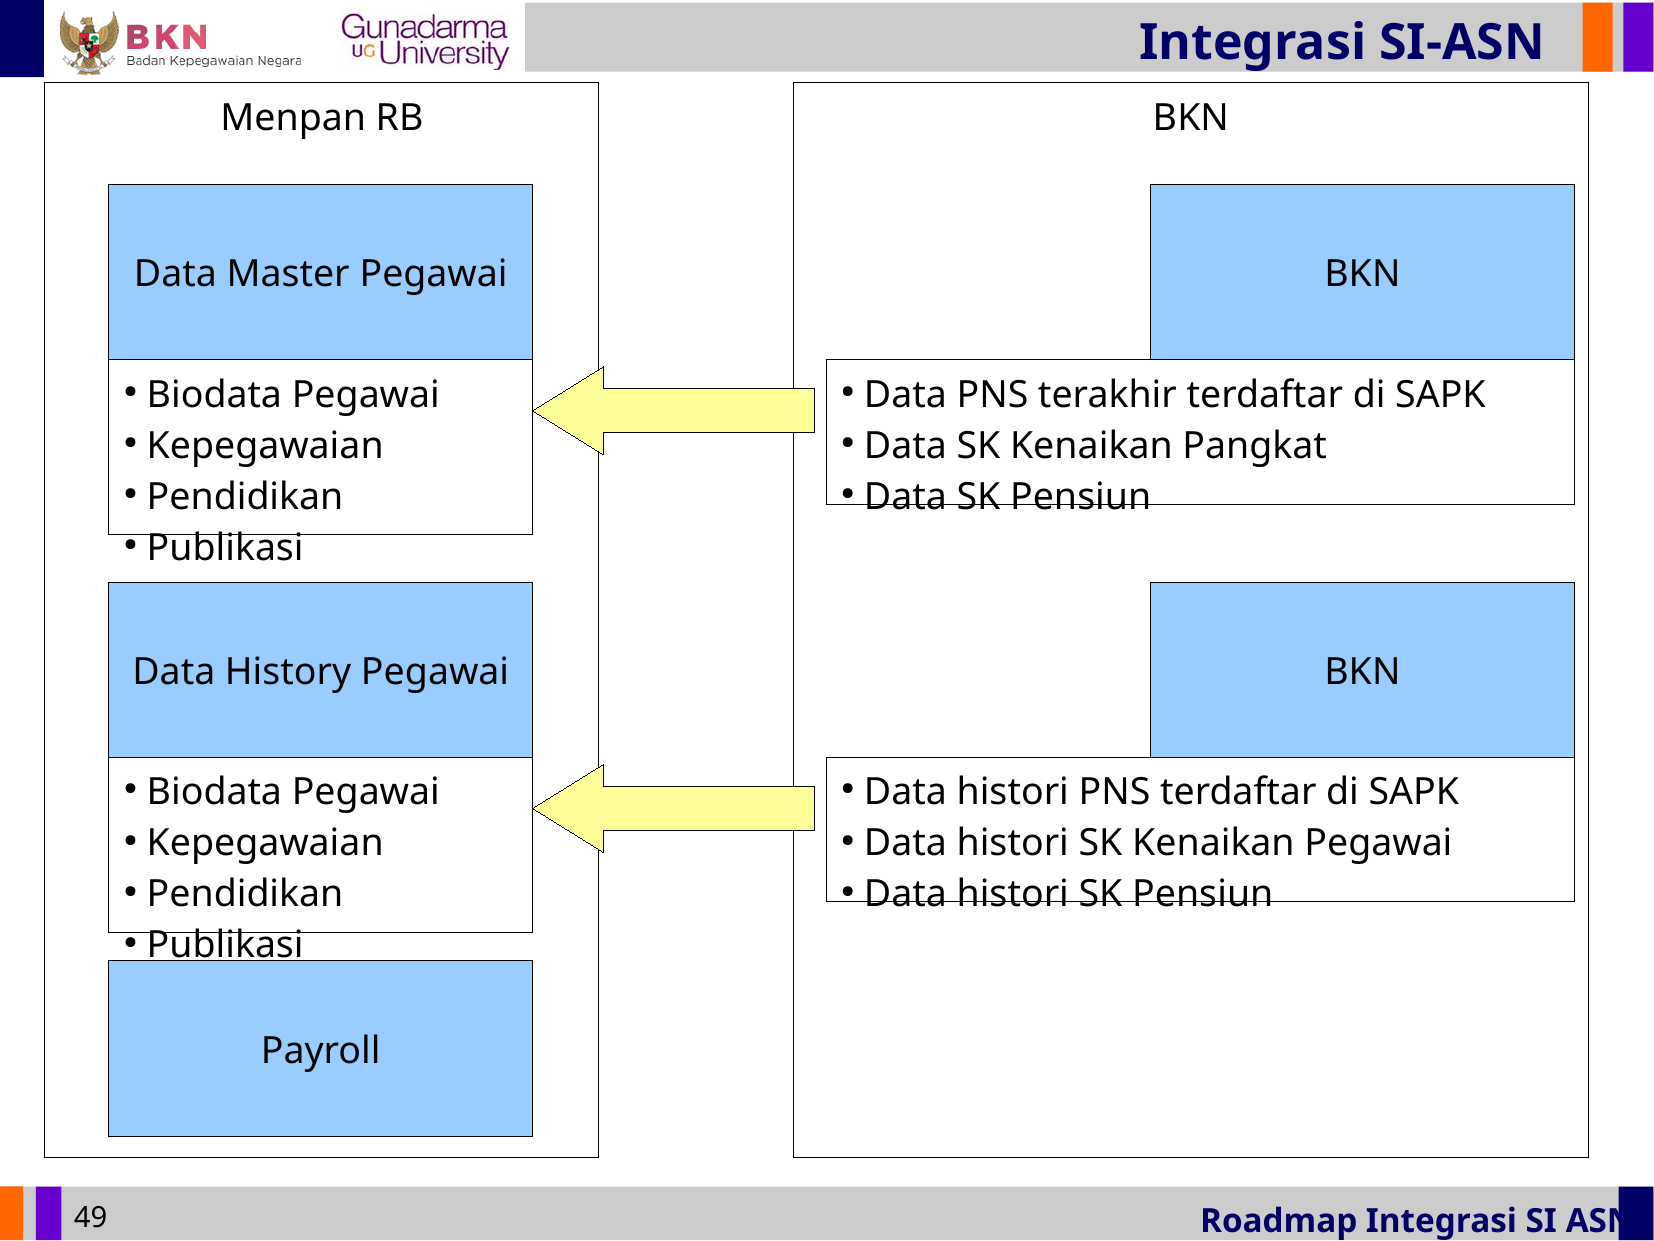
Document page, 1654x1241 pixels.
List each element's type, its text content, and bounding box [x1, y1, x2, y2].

text_box Data histori PNS terdaftar di SAPK Data histori SK Kenaikan Pegawai Data histori SK Pensiun [826, 757, 1575, 902]
text_box Payroll [108, 960, 533, 1137]
text_box Data History Pegawai [108, 582, 533, 757]
text_box BKN [793, 82, 1589, 1158]
text_box BKN [1150, 184, 1575, 360]
picture [60, 11, 301, 75]
picture [340, 0, 510, 70]
text_box Data Master Pegawai [108, 184, 533, 359]
text_box Menpan RB [198, 939, 210, 955]
text_box [532, 366, 815, 455]
text_box BKN [1150, 582, 1575, 758]
text_box Biodata Pegawai Kepegawaian Pendidikan Publikasi [108, 359, 533, 535]
text_box Menpan RB [198, 542, 210, 558]
text_box [532, 764, 815, 853]
text_box Menpan RB [44, 82, 599, 1158]
text_box Biodata Pegawai Kepegawaian Pendidikan Publikasi [108, 757, 533, 933]
text_box Data PNS terakhir terdaftar di SAPK Data SK Kenaikan Pangkat Data SK Pensiun [826, 359, 1575, 505]
